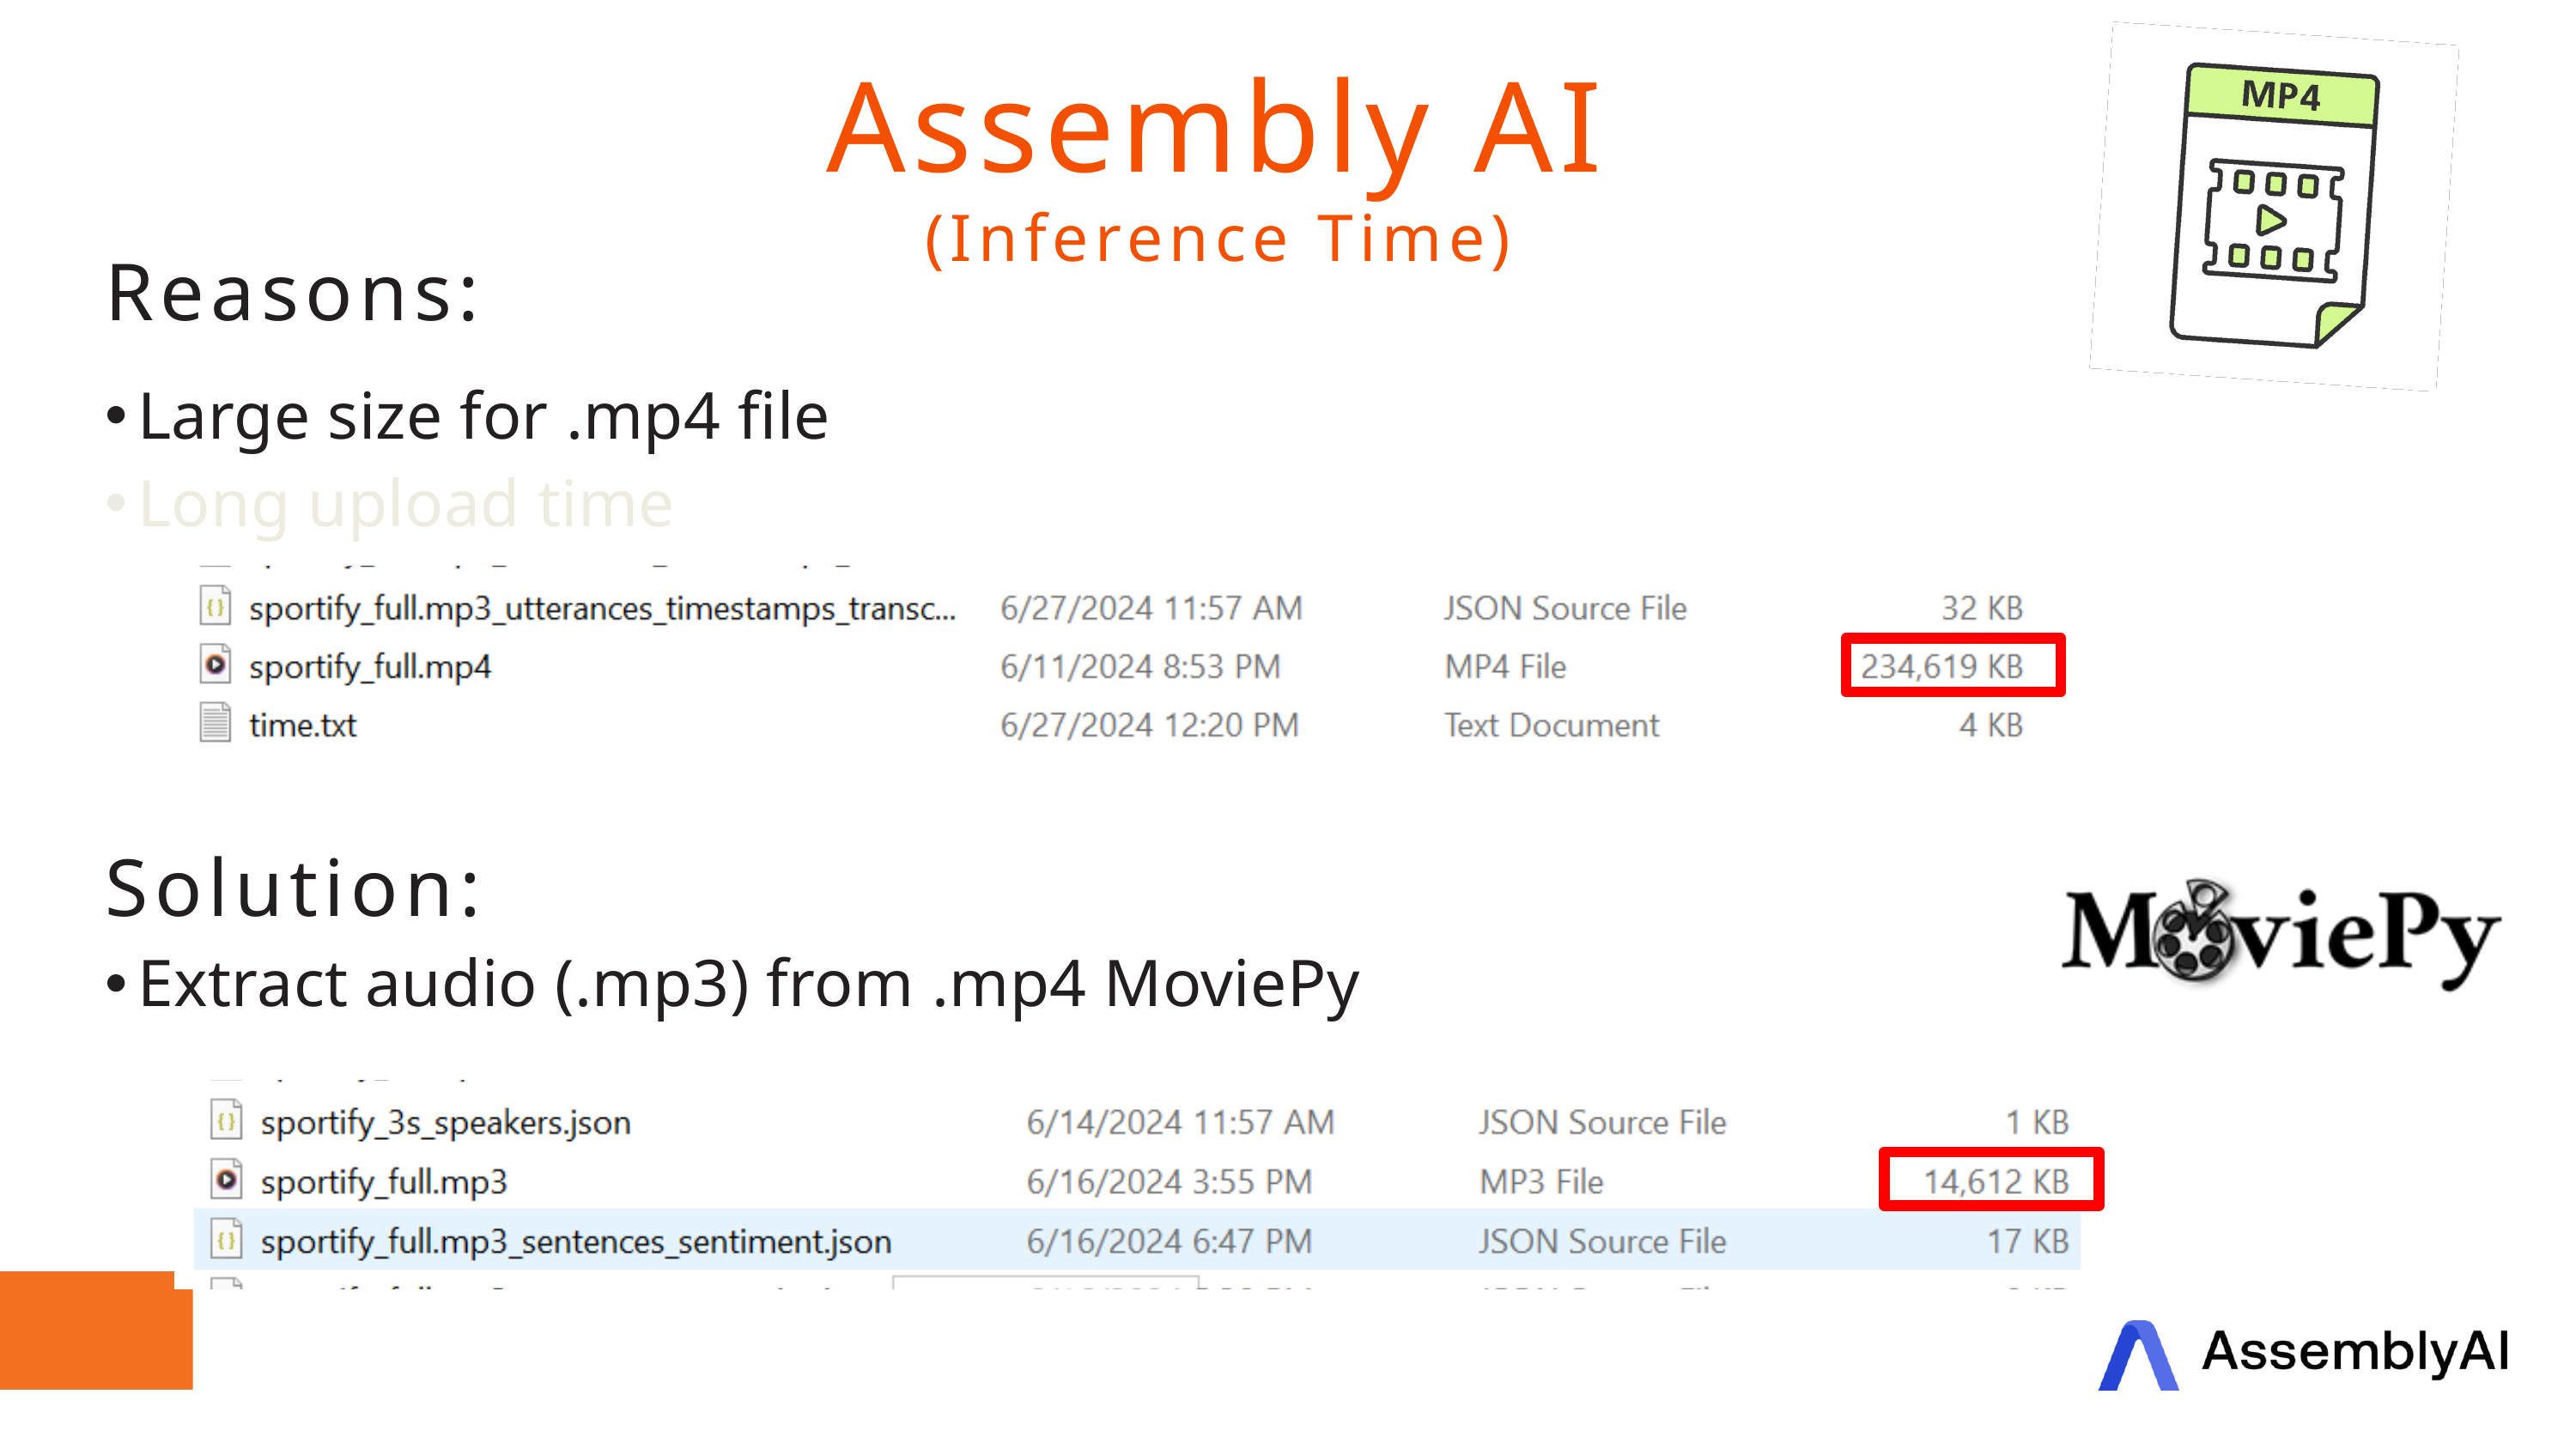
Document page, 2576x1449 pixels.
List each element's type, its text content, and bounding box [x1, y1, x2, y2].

picture [164, 566, 2097, 762]
text_box Reasons: [92, 246, 1319, 354]
text_box Solution: [92, 842, 1319, 944]
text_box Assembly AI (Inference Time) [264, 47, 2111, 275]
text_box Large size for .mp4 file Long upload time [92, 377, 1631, 585]
picture [174, 1080, 2507, 1449]
picture [2089, 21, 2459, 391]
picture [1986, 831, 2576, 1022]
text_box [0, 1271, 193, 1449]
text_box Extract audio (.mp3) from .mp4 MoviePy [92, 944, 1518, 1030]
